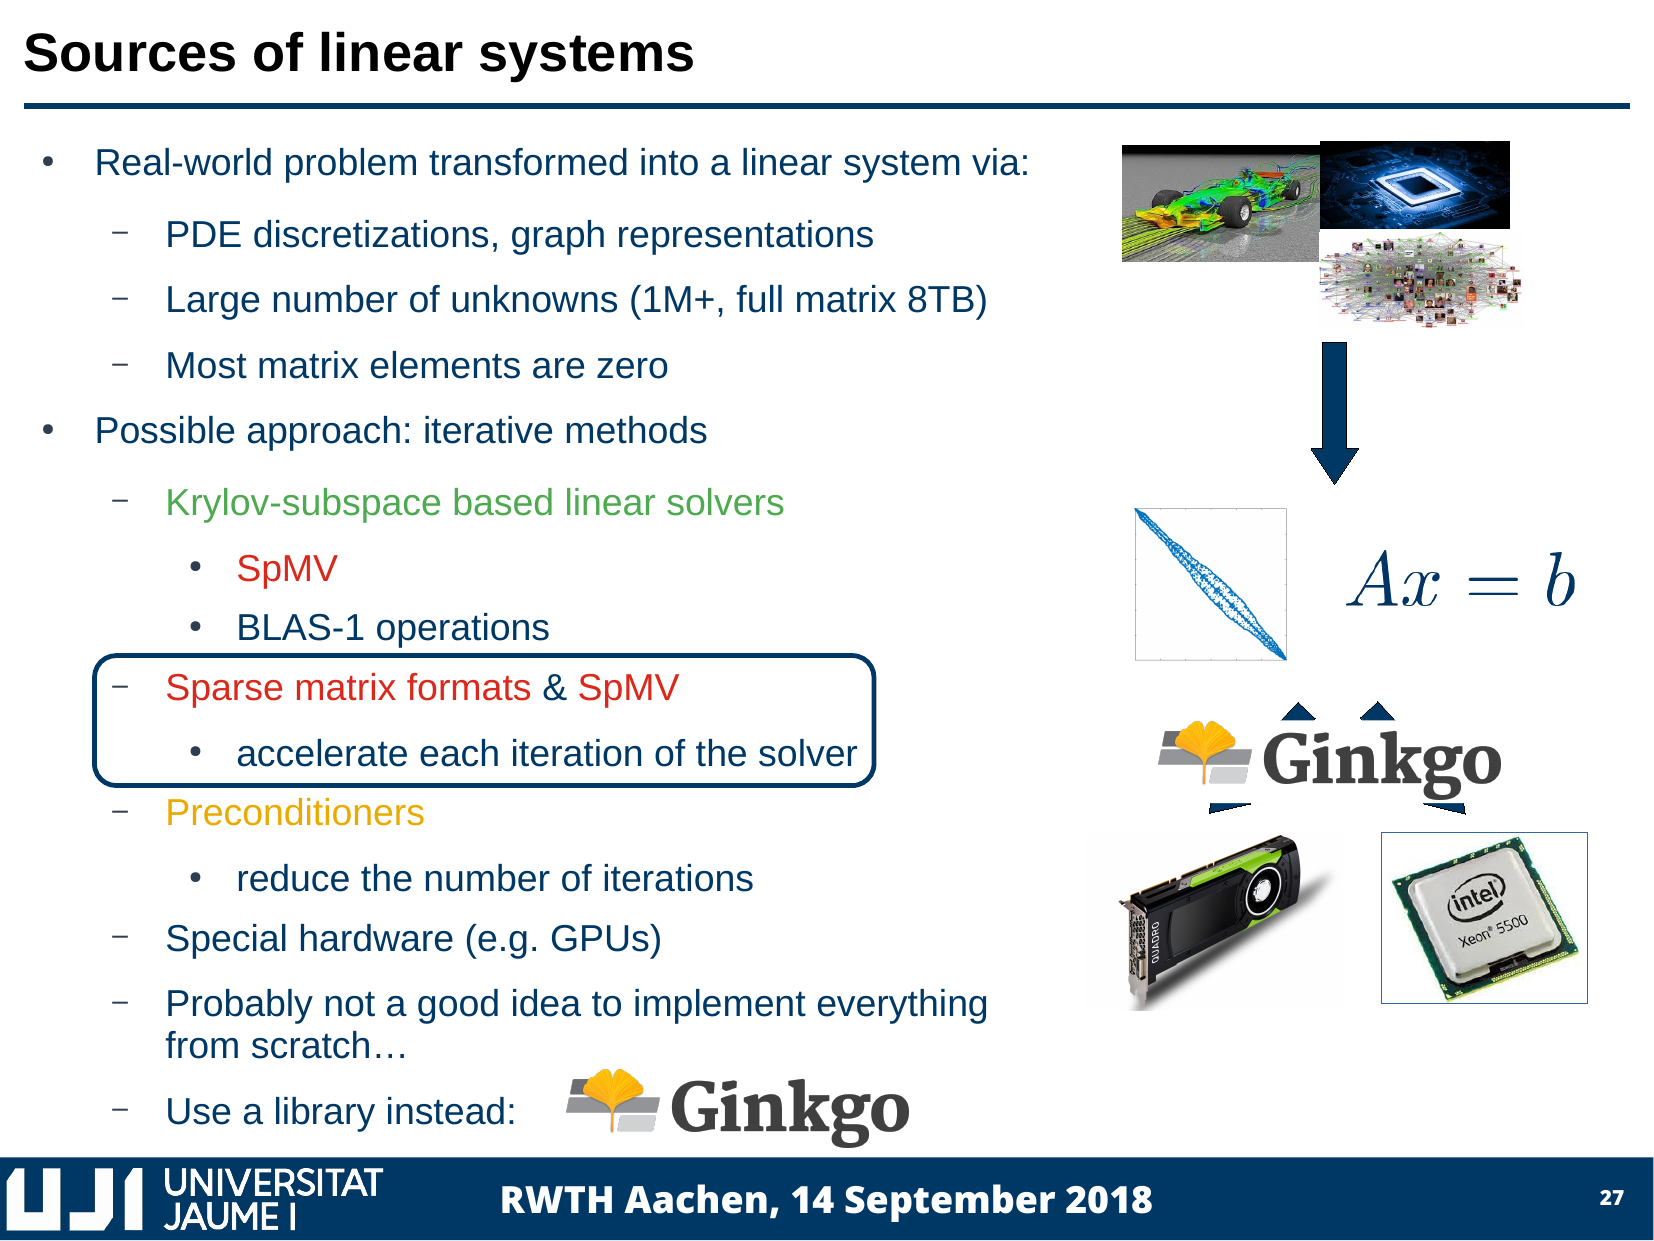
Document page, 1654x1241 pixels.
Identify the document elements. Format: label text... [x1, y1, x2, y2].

text_box [1360, 701, 1395, 720]
picture [1346, 550, 1575, 606]
picture [566, 1068, 909, 1148]
text_box [1281, 702, 1316, 720]
picture [0, 1158, 390, 1241]
text_box [1311, 342, 1359, 485]
picture [1134, 507, 1288, 662]
picture [1158, 720, 1501, 800]
picture [1381, 832, 1588, 1004]
picture [1122, 141, 1524, 328]
list Real-world problem transformed into a linear system via: PDE discretizations, graph representations Large number of unknowns (1M+, full matrix 8TB) Most matrix elements are zero Possible approach: iterative methods Krylov-subspace based linear solvers SpMV BLAS-1 operations Sparse matrix formats & SpMV accelerate each iteration of the solver Preconditioners reduce the number of iterations Special hardware (e.g. GPUs) Probably not a good idea to implement everything from scratch… Use a library instead: [23, 141, 1040, 1158]
picture [1086, 833, 1345, 1011]
text_box [1145, 720, 1536, 815]
title Sources of linear systems [23, 0, 1630, 107]
